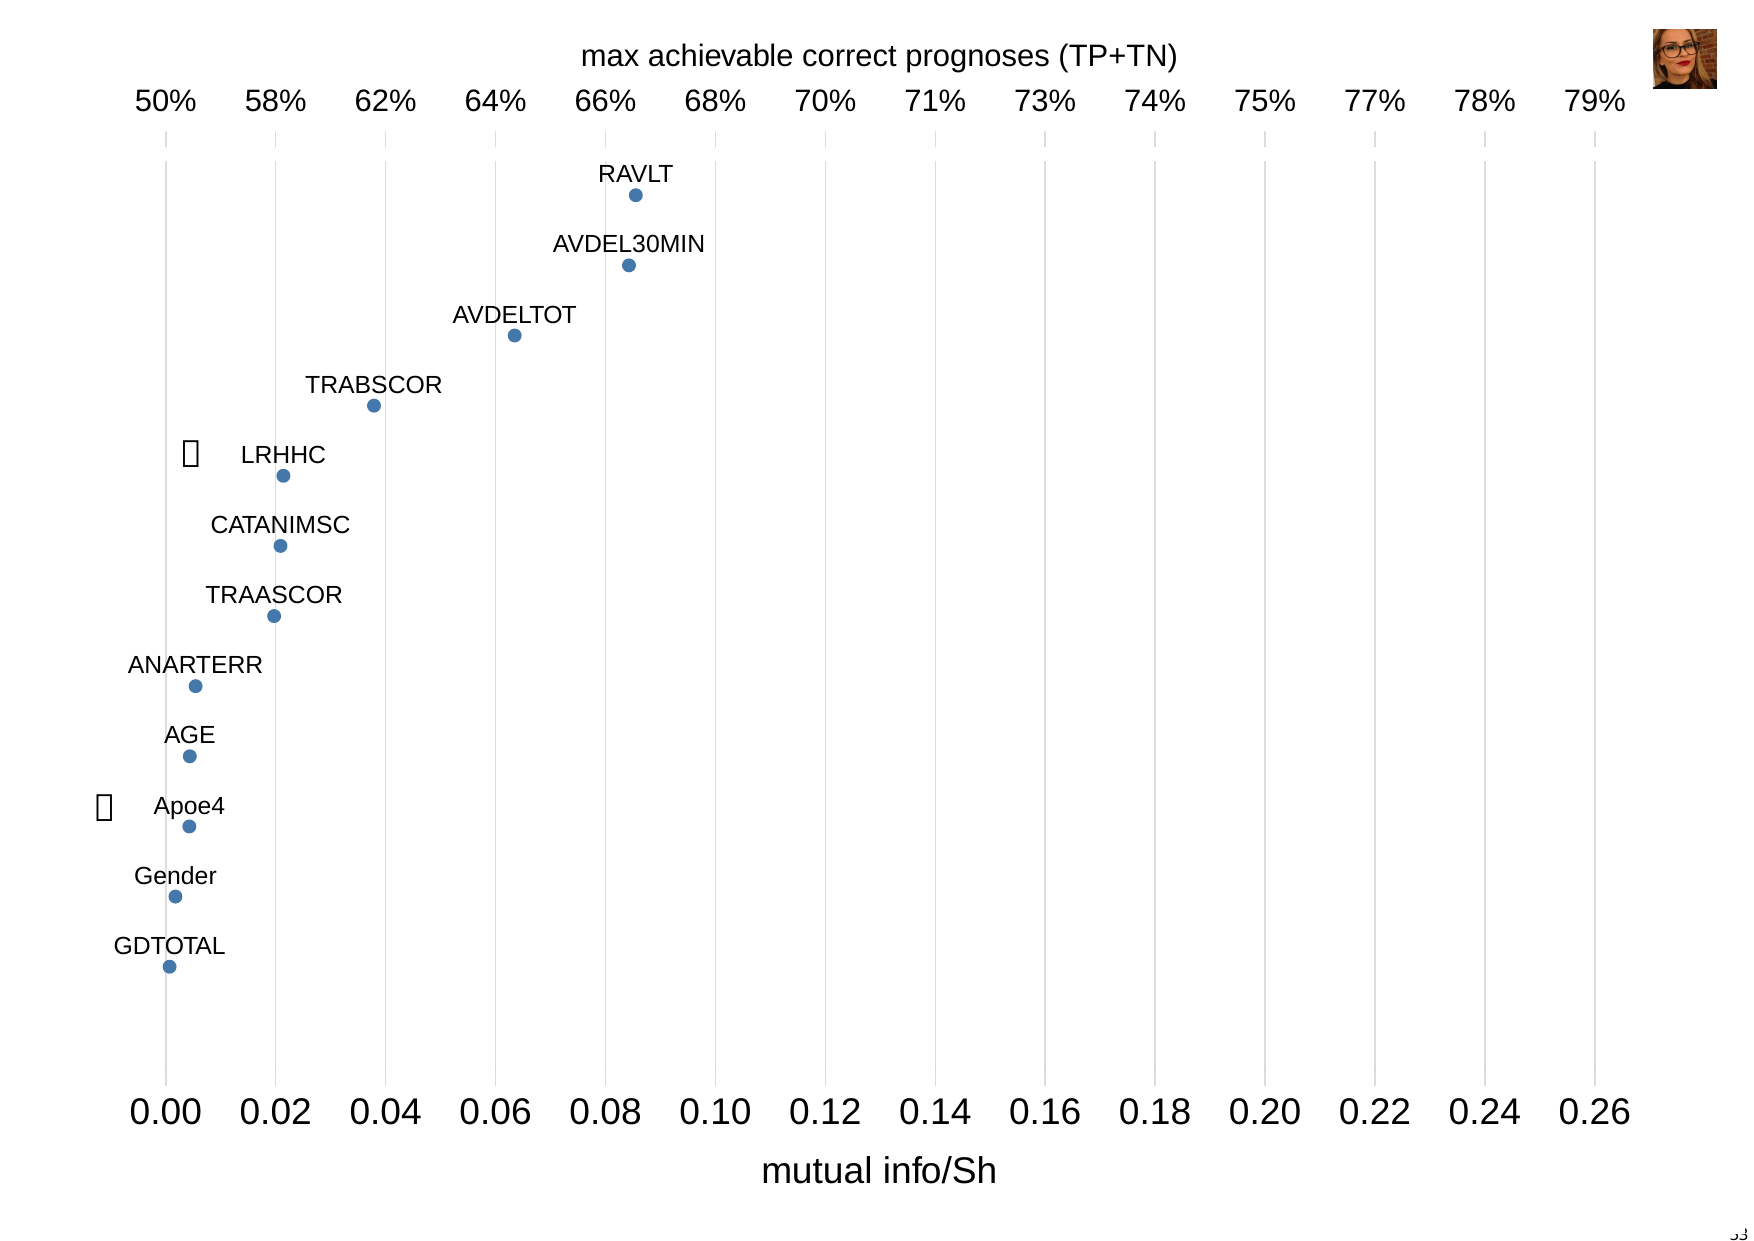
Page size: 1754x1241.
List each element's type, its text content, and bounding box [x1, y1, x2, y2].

text_box 🧠 [164, 420, 247, 486]
text_box 🧬 [78, 774, 160, 840]
picture [9, 6, 1745, 1235]
